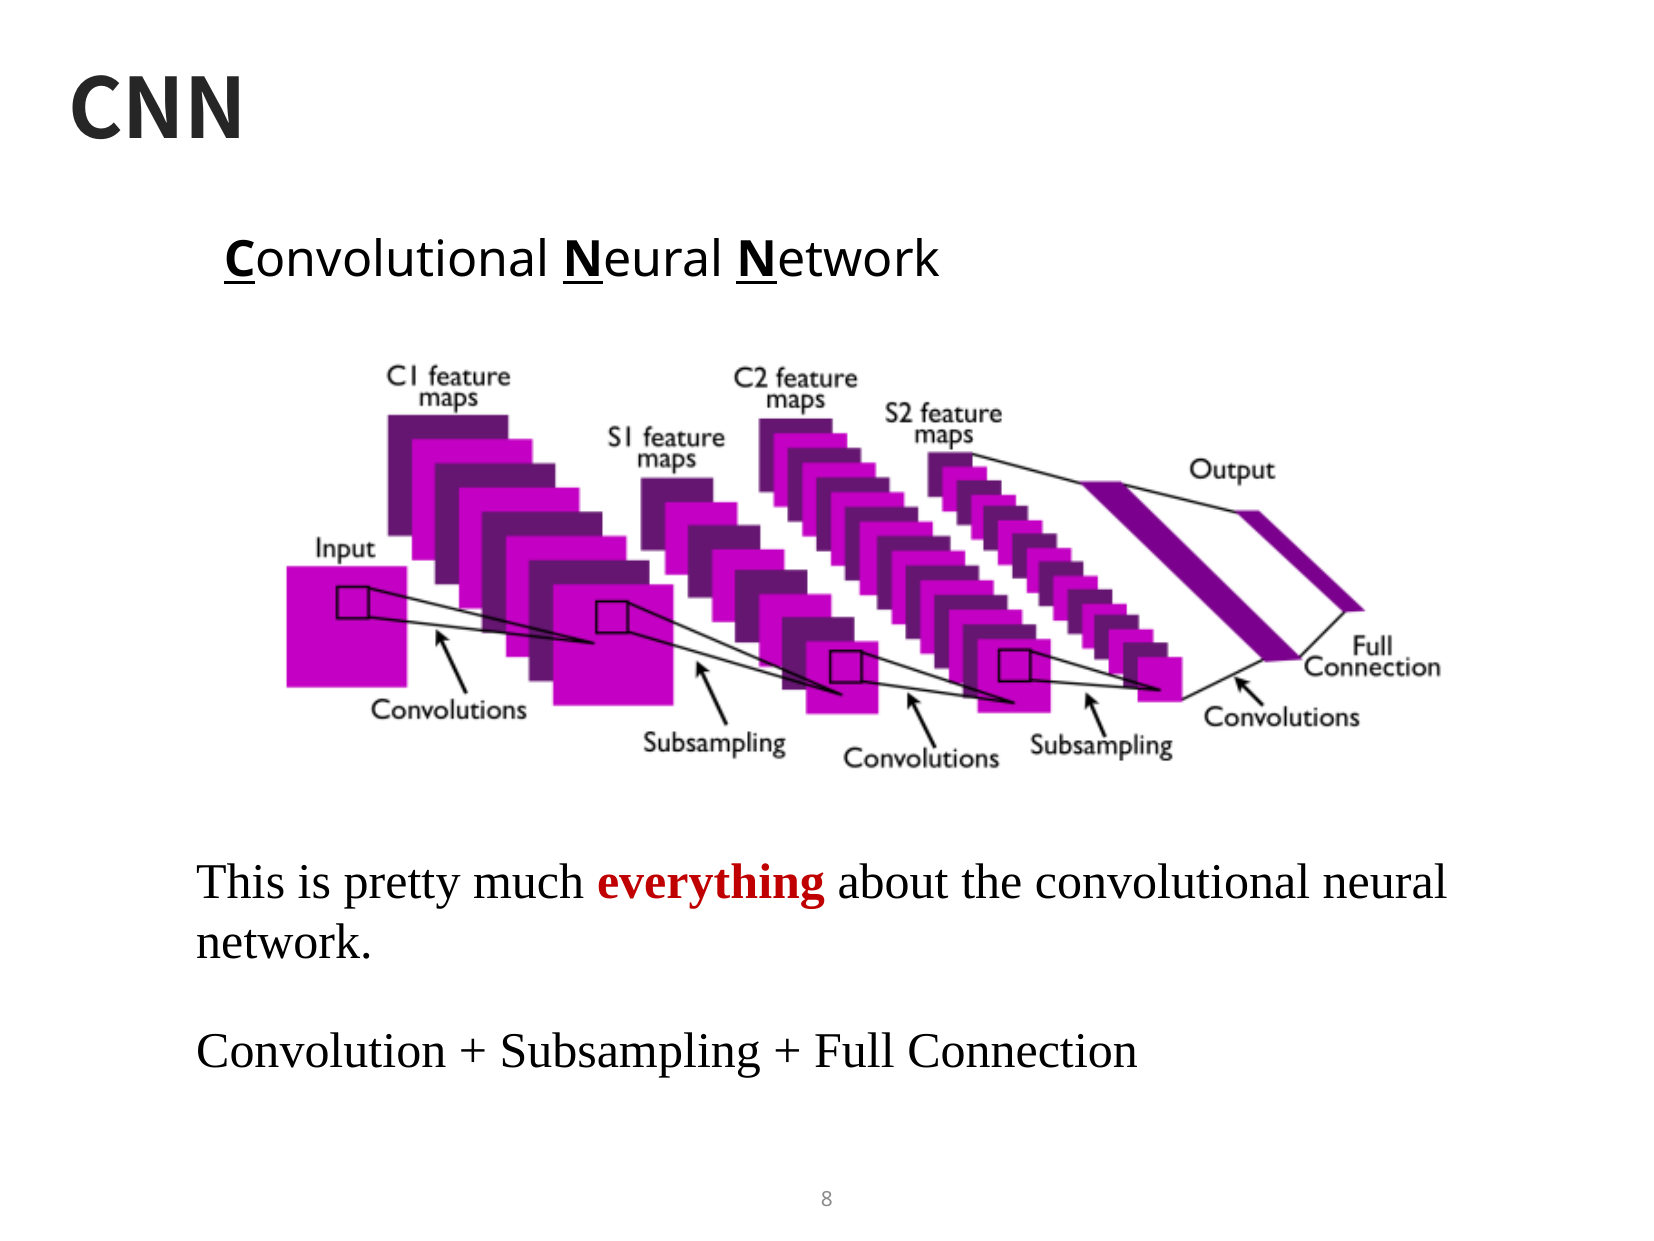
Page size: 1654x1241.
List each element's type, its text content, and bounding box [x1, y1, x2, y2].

text_box This is pretty much everything about the convolutional neural network. [181, 841, 1549, 977]
picture [278, 359, 1452, 781]
title CNN [53, 46, 1604, 165]
text_box Convolutional Neural Network [208, 219, 956, 295]
text_box Convolution + Subsampling + Full Connection [181, 1009, 1517, 1085]
slide_number <숫자> [633, 1166, 1020, 1233]
